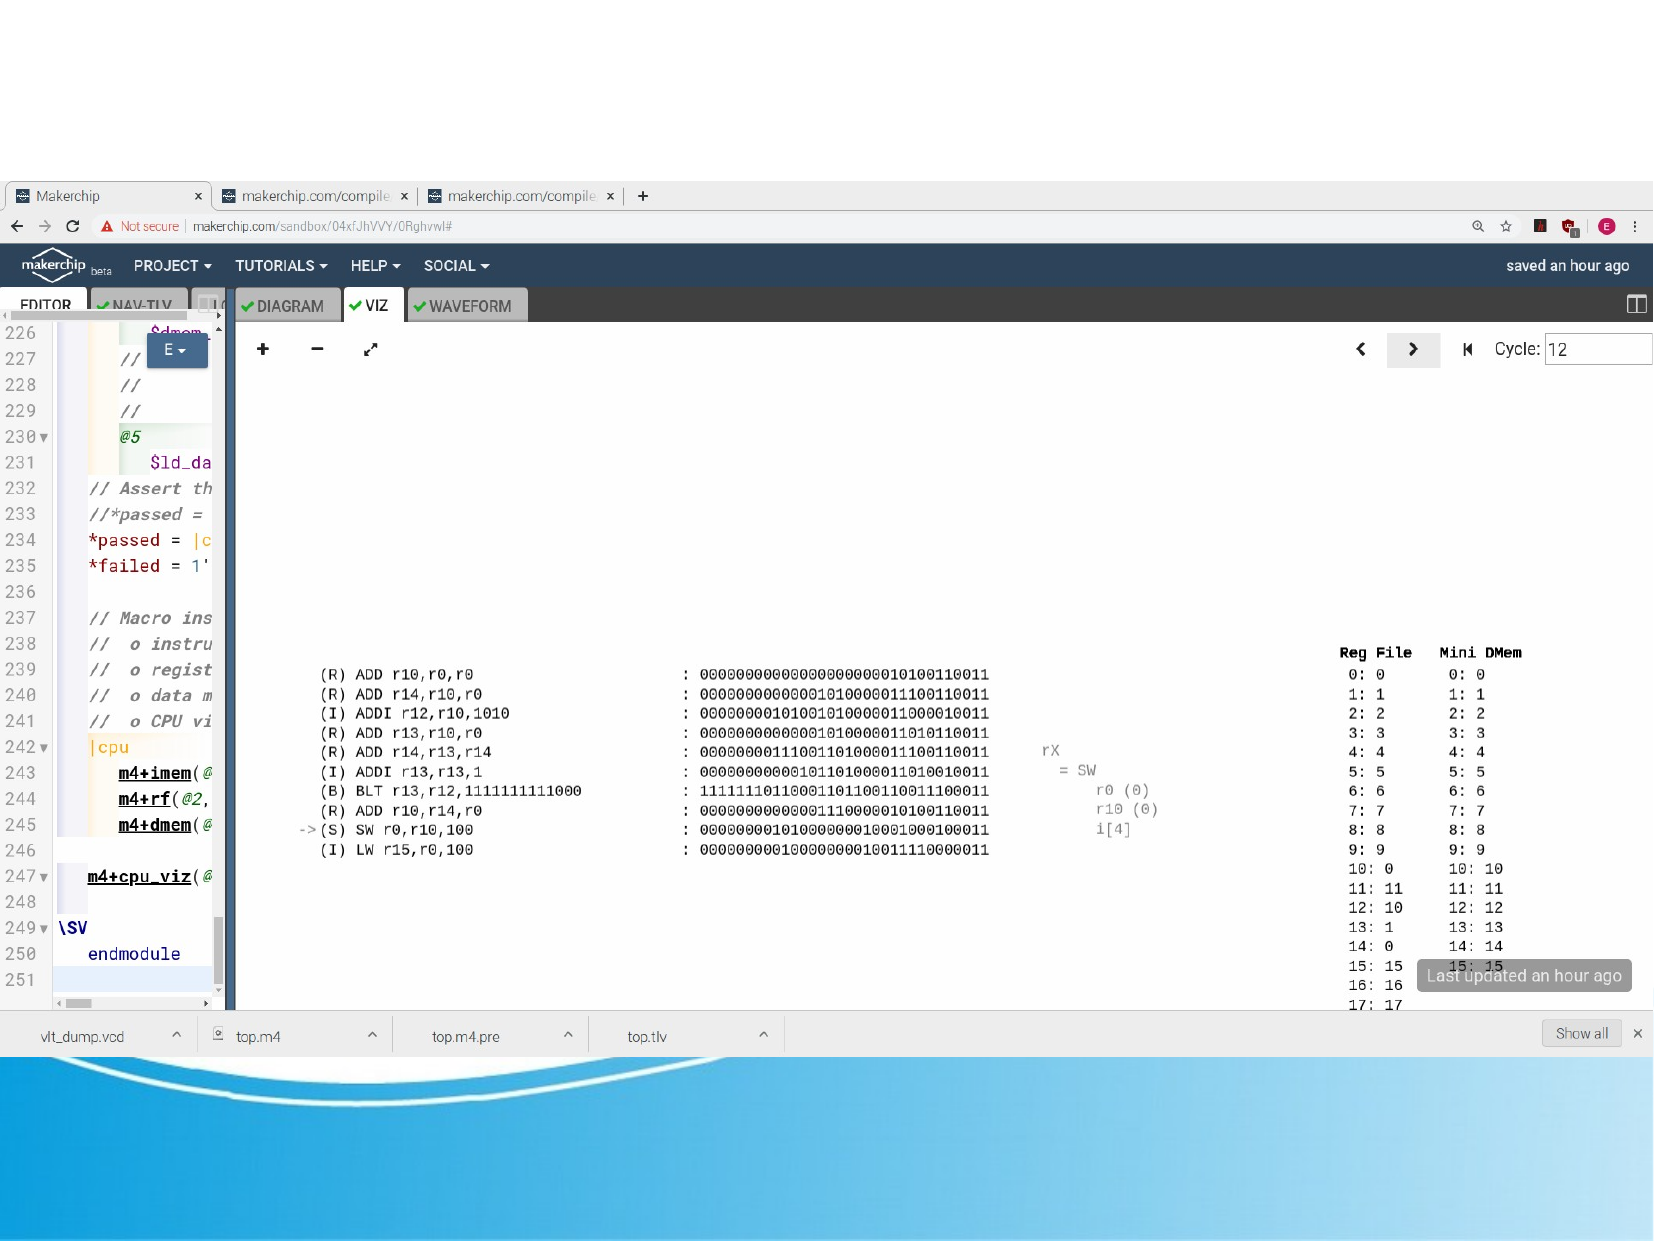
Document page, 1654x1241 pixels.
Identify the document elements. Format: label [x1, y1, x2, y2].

picture [0, 181, 1654, 1241]
